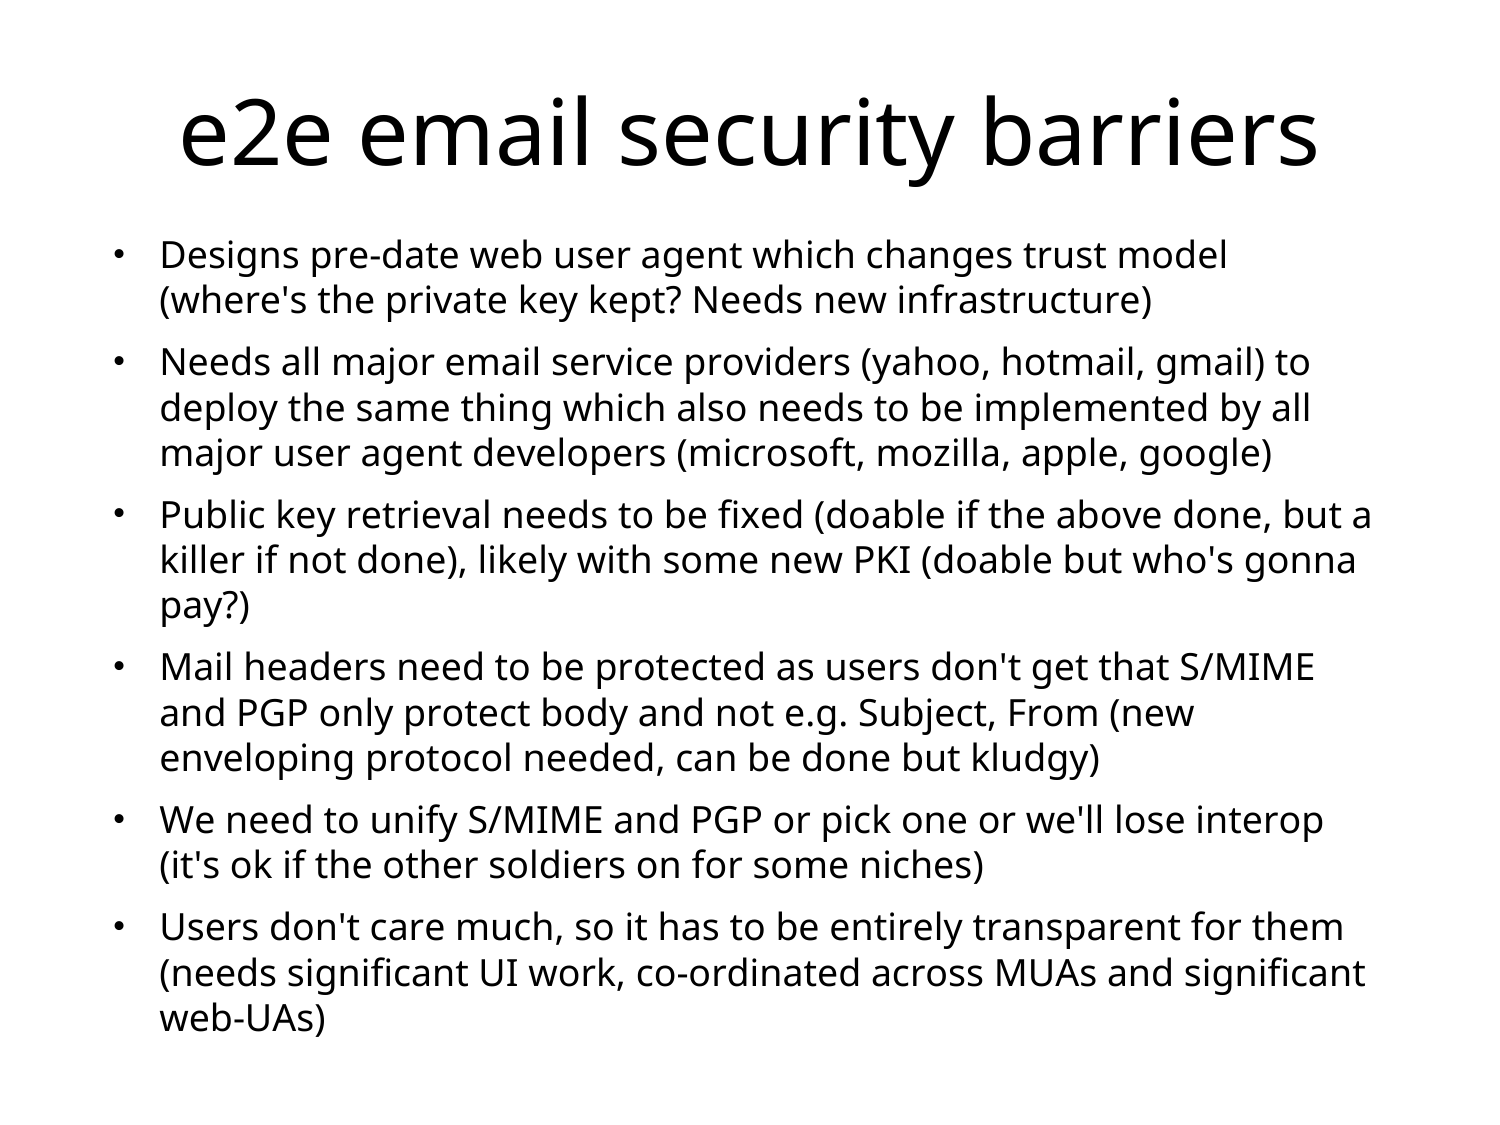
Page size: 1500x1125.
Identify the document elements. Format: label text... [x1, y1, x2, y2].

text_box Designs pre-date web user agent which changes trust model (where's the private key kept? Needs new infrastructure) Needs all major email service providers (yahoo, hotmail, gmail) to deploy the same thing which also needs to be implemented by all major user agent developers (microsoft, mozilla, apple, google) Public key retrieval needs to be fixed (doable if the above done, but a killer if not done), likely with some new PKI (doable but who's gonna pay?) Mail headers need to be protected as users don't get that S/MIME and PGP only protect body and not e.g. Subject, From (new enveloping protocol needed, can be done but kludgy) We need to unify S/MIME and PGP or pick one or we'll lose interop (it's ok if the other soldiers on for some niches) Users don't care much, so it has to be entirely transparent for them (needs significant UI work, co-ordinated across MUAs and significant web-UAs) [112, 230, 1388, 906]
text_box e2e email security barriers [112, 34, 1388, 223]
